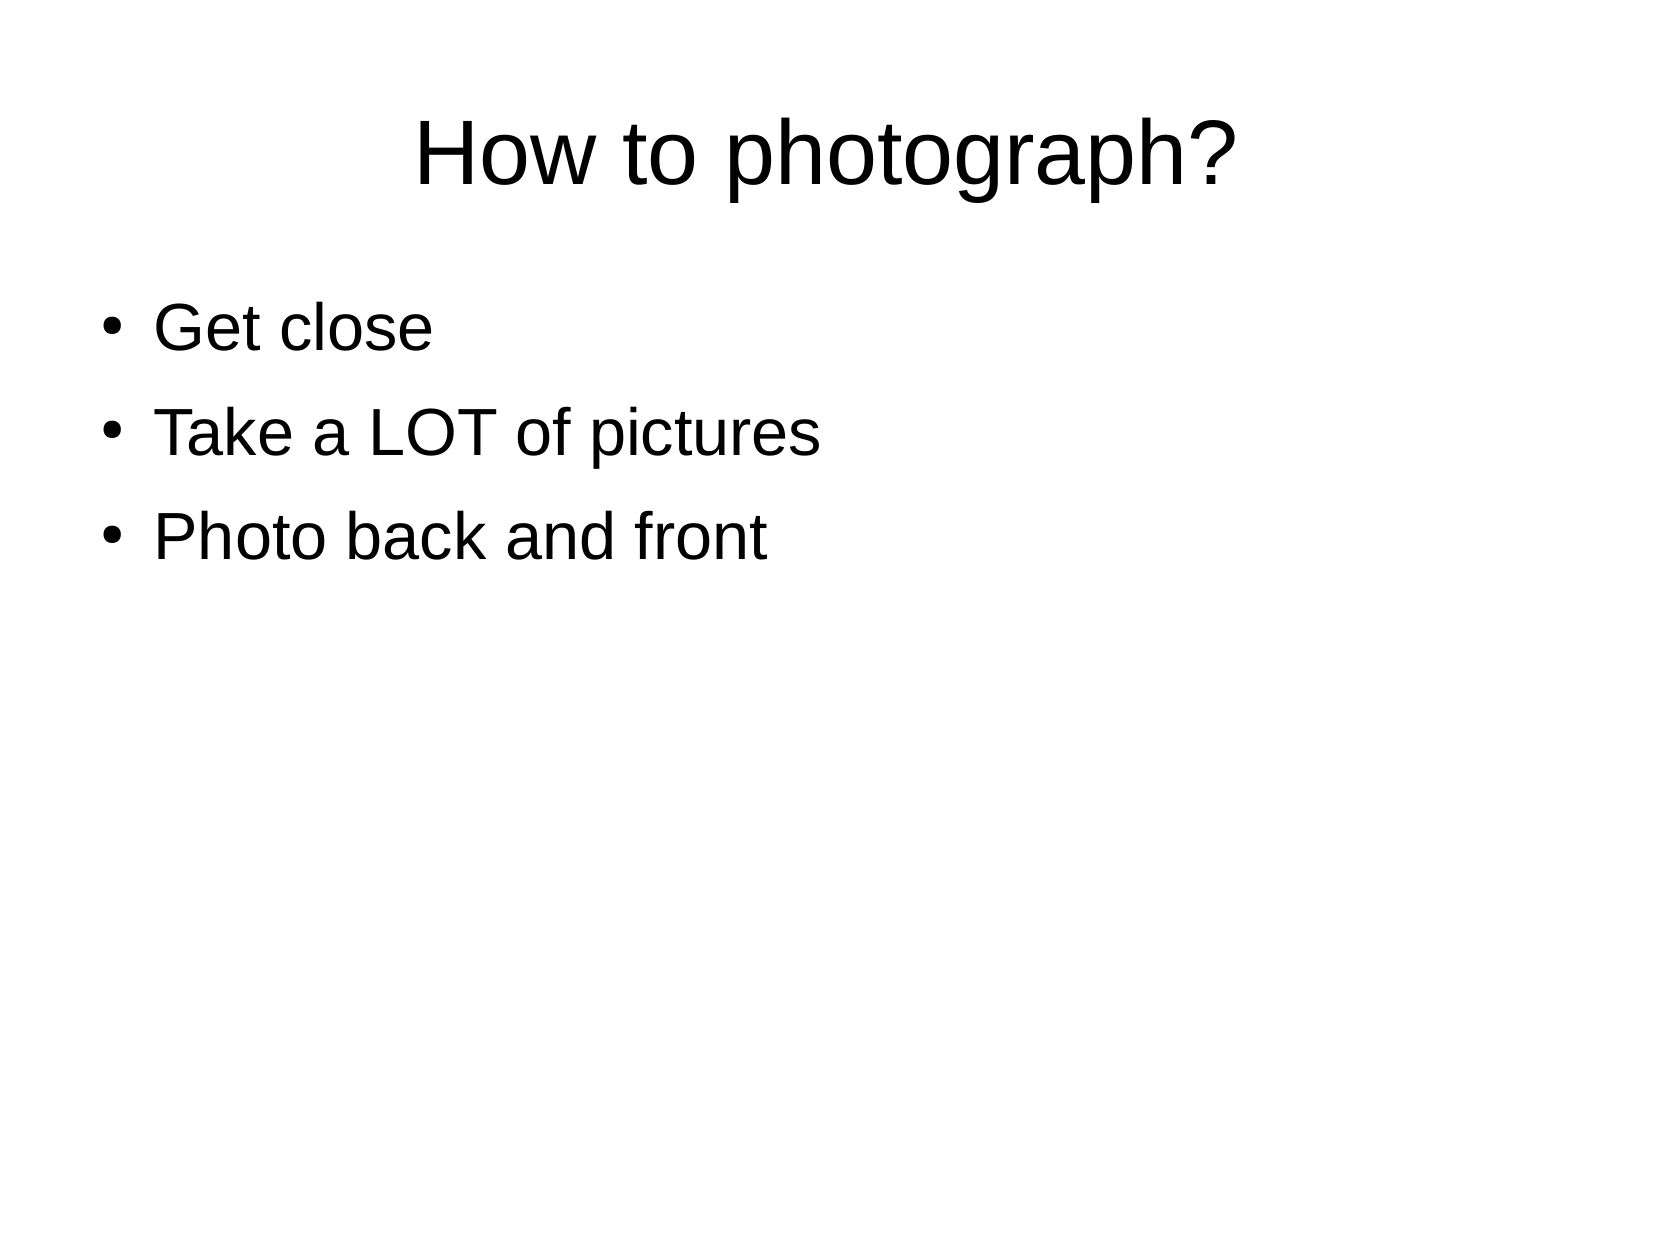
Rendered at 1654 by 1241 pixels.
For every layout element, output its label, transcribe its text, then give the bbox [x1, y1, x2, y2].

list Get close Take a LOT of pictures Photo back and front [82, 290, 1571, 1010]
title How to photograph? [82, 49, 1571, 257]
